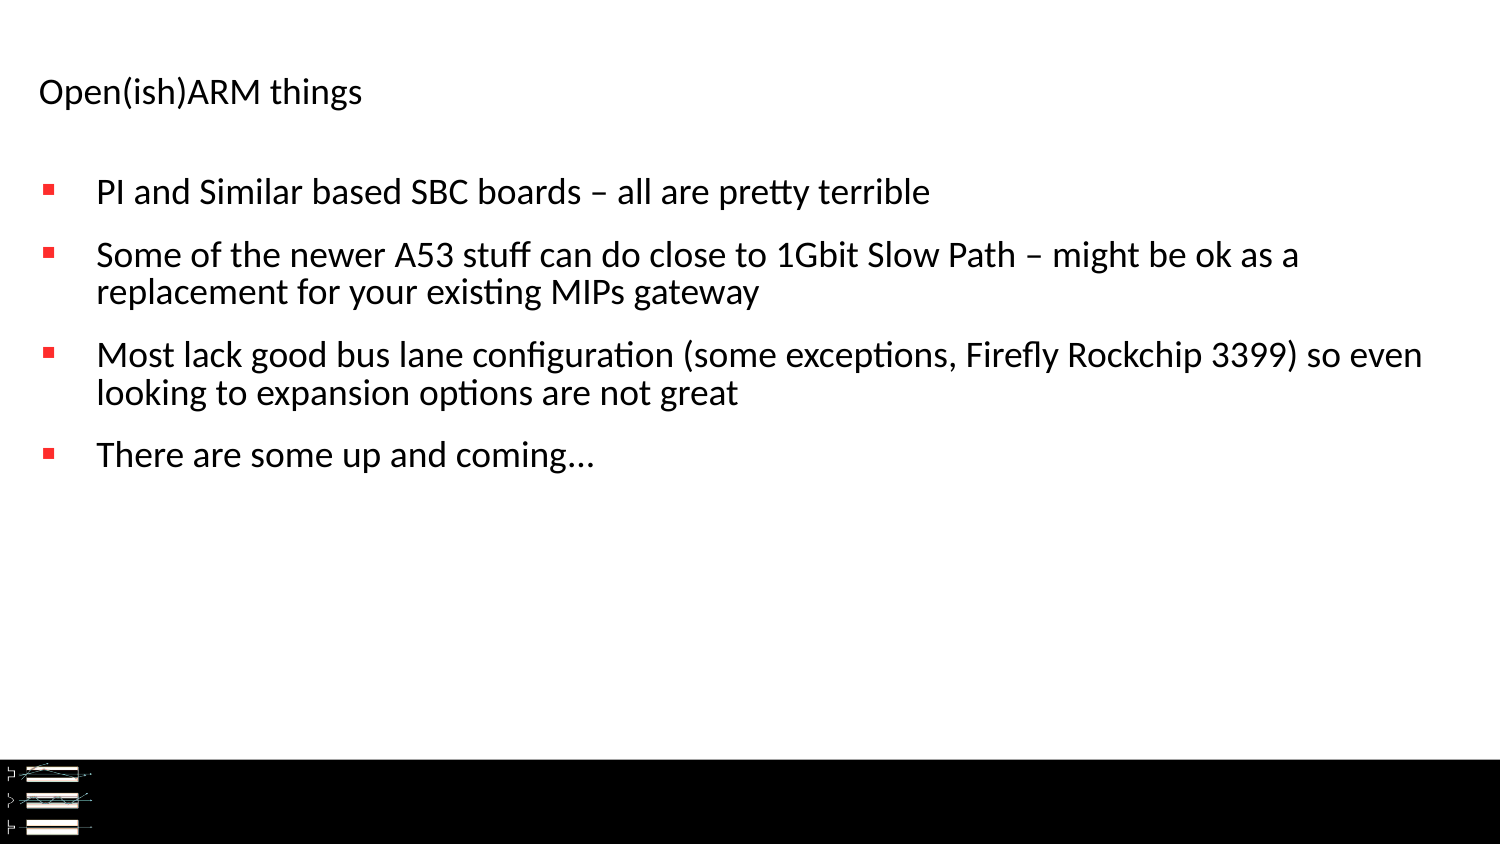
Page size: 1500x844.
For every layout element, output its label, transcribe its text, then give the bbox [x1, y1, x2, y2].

list PI and Similar based SBC boards – all are pretty terrible Some of the newer A53 stuff can do close to 1Gbit Slow Path – might be ok as a replacement for your existing MIPs gateway Most lack good bus lane configuration (some exceptions, Firefly Rockchip 3399) so even looking to expansion options are not great There are some up and coming... [25, 168, 1450, 682]
picture [5, 761, 95, 837]
title Open(ish)ARM things [38, 24, 1464, 166]
